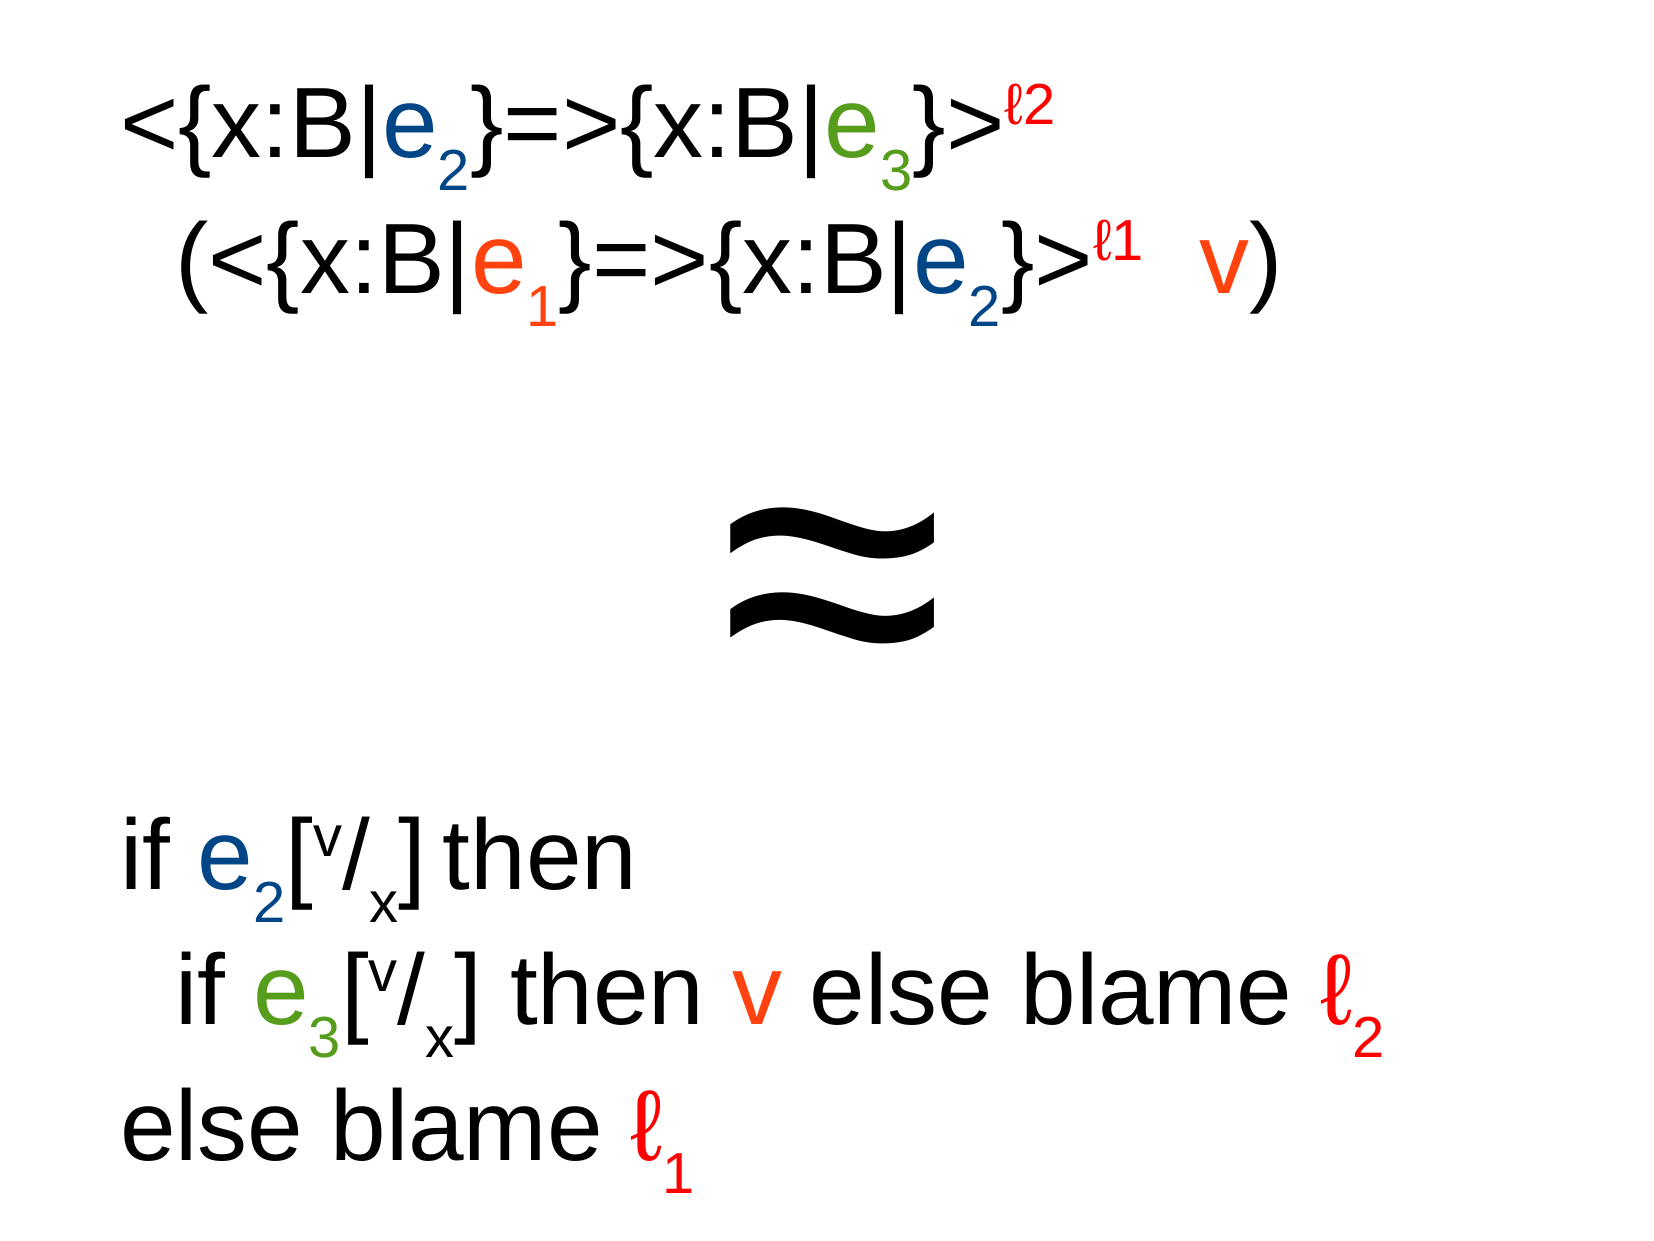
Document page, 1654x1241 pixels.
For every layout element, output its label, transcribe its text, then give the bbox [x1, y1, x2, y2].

subtitle <{x:B|e2}=>{x:B|e3}>ℓ2 (<{x:B|e1}=>{x:B|e2}>ℓ1 v) ≈ if e2[v/x] then if e3[v/x] then v else blame ℓ2 else blame ℓ1 [119, 66, 1545, 1207]
